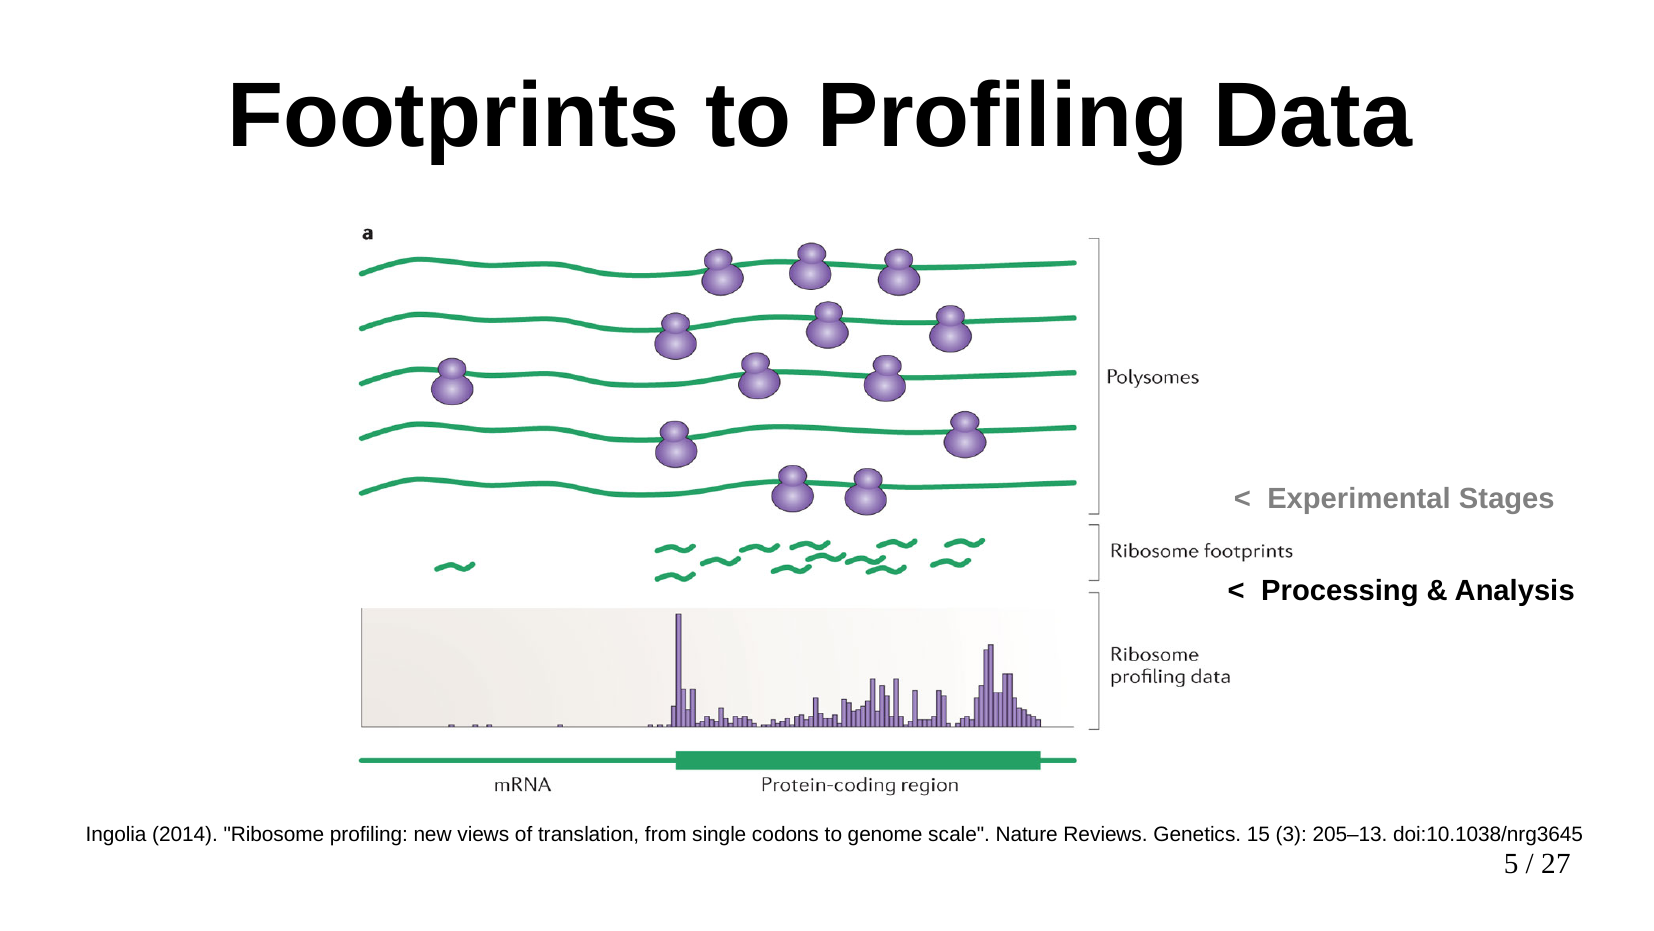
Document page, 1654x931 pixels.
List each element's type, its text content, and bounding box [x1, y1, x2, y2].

text_box < Experimental Stages [1210, 474, 1577, 532]
title Footprints to Profiling Data [35, 12, 1607, 218]
text_box Ingolia (2014). "Ribosome profiling: new views of translation, from single codons to genome scale". Nature Reviews. Genetics. 15 (3): 205–13. doi:10.1038/nrg3645 [70, 814, 1607, 863]
text_box < Processing & Analysis [1204, 566, 1595, 615]
picture [354, 224, 1300, 814]
